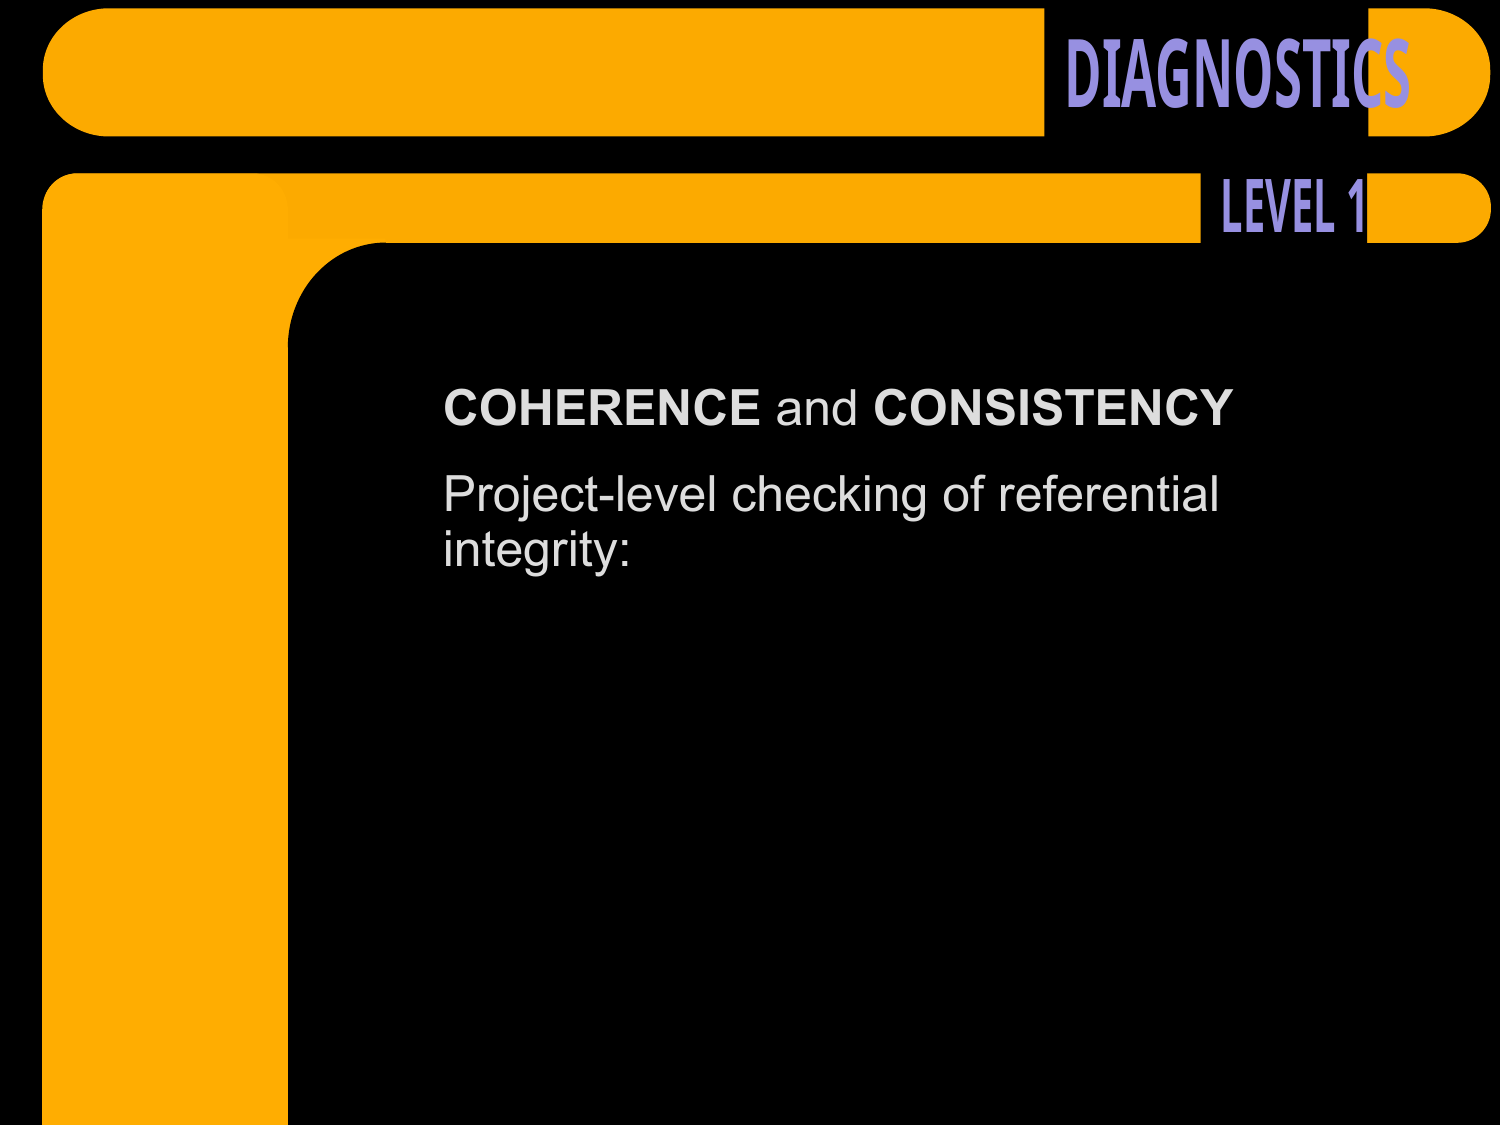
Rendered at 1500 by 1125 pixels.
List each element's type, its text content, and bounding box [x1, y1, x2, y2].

picture [0, 0, 1500, 1125]
list COHERENCE and CONSISTENCY Project-level checking of referential integrity: [372, 380, 1286, 1062]
